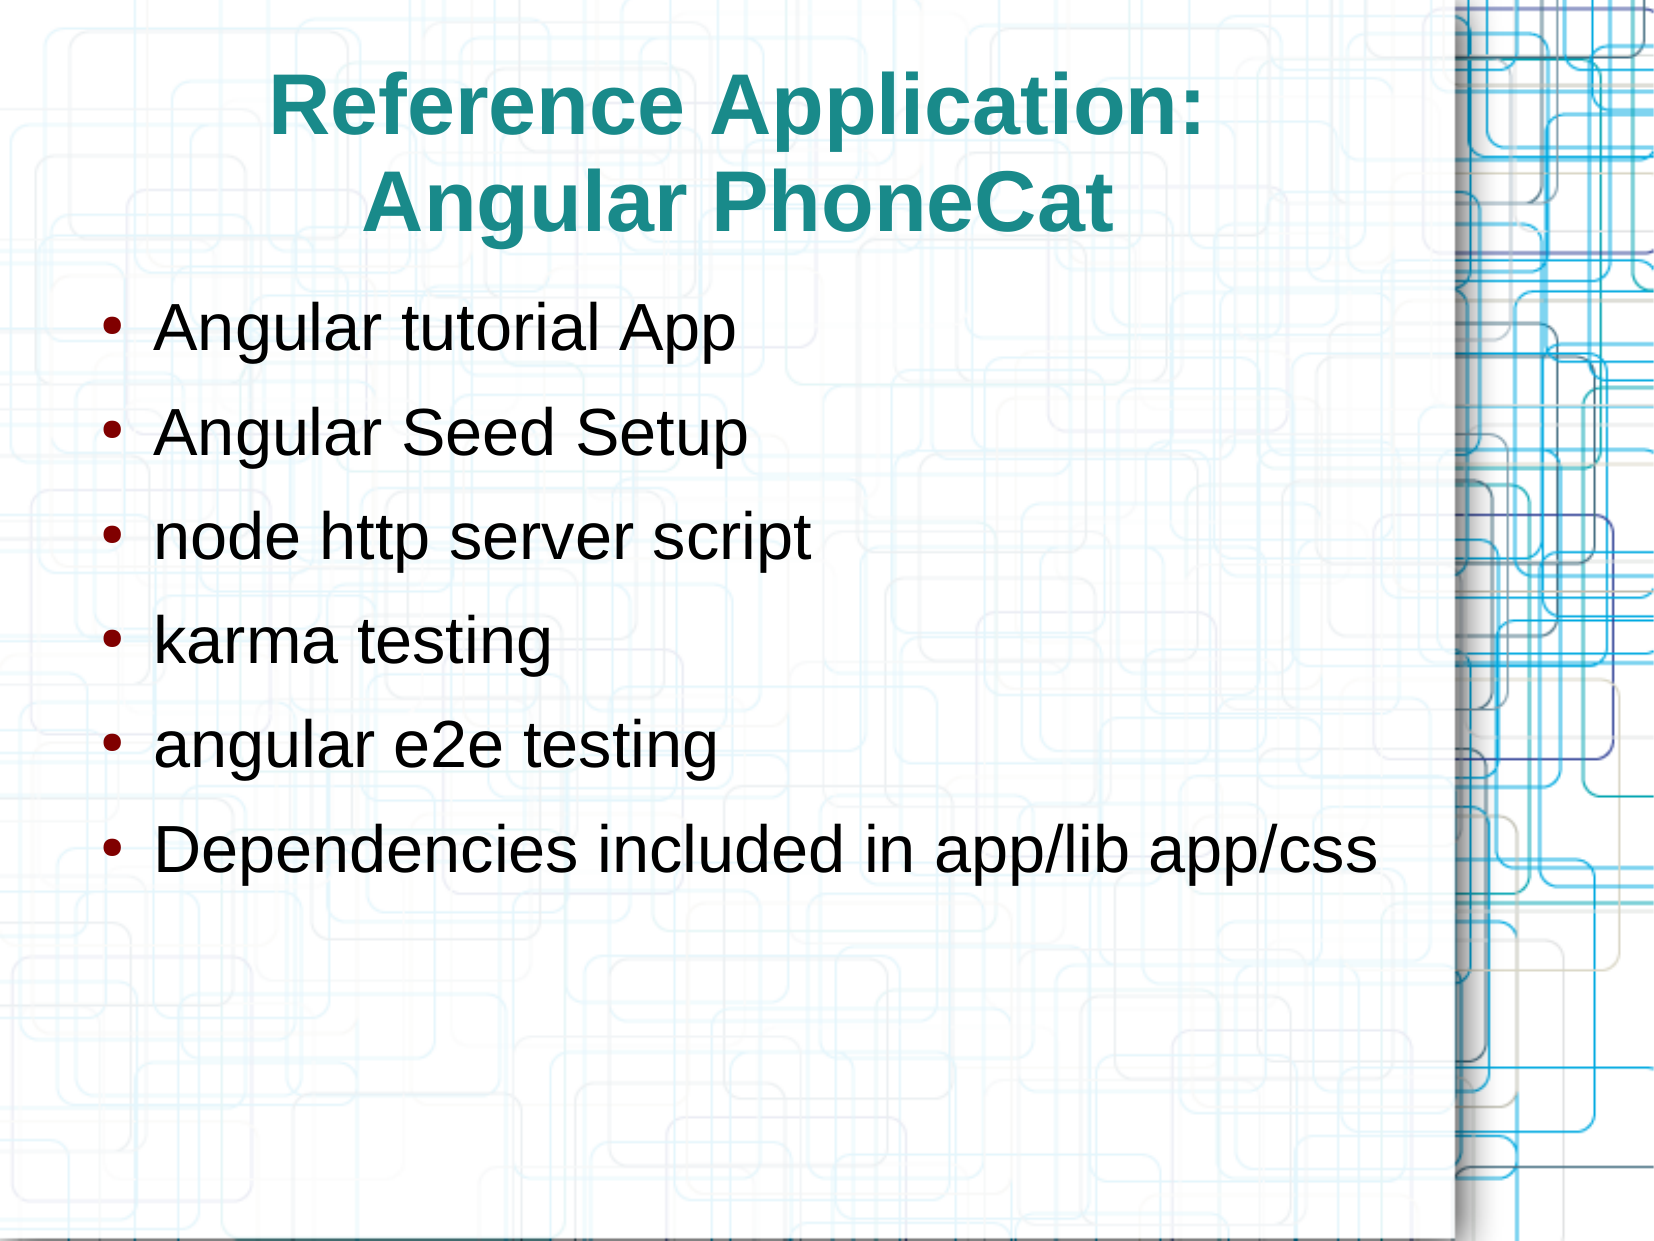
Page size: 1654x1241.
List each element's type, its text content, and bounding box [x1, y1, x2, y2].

list Angular tutorial App Angular Seed Setup node http server script karma testing angular e2e testing Dependencies included in app/lib app/css [82, 290, 1418, 1109]
title Reference Application: Angular PhoneCat [59, 49, 1418, 257]
picture [0, 0, 1654, 1241]
